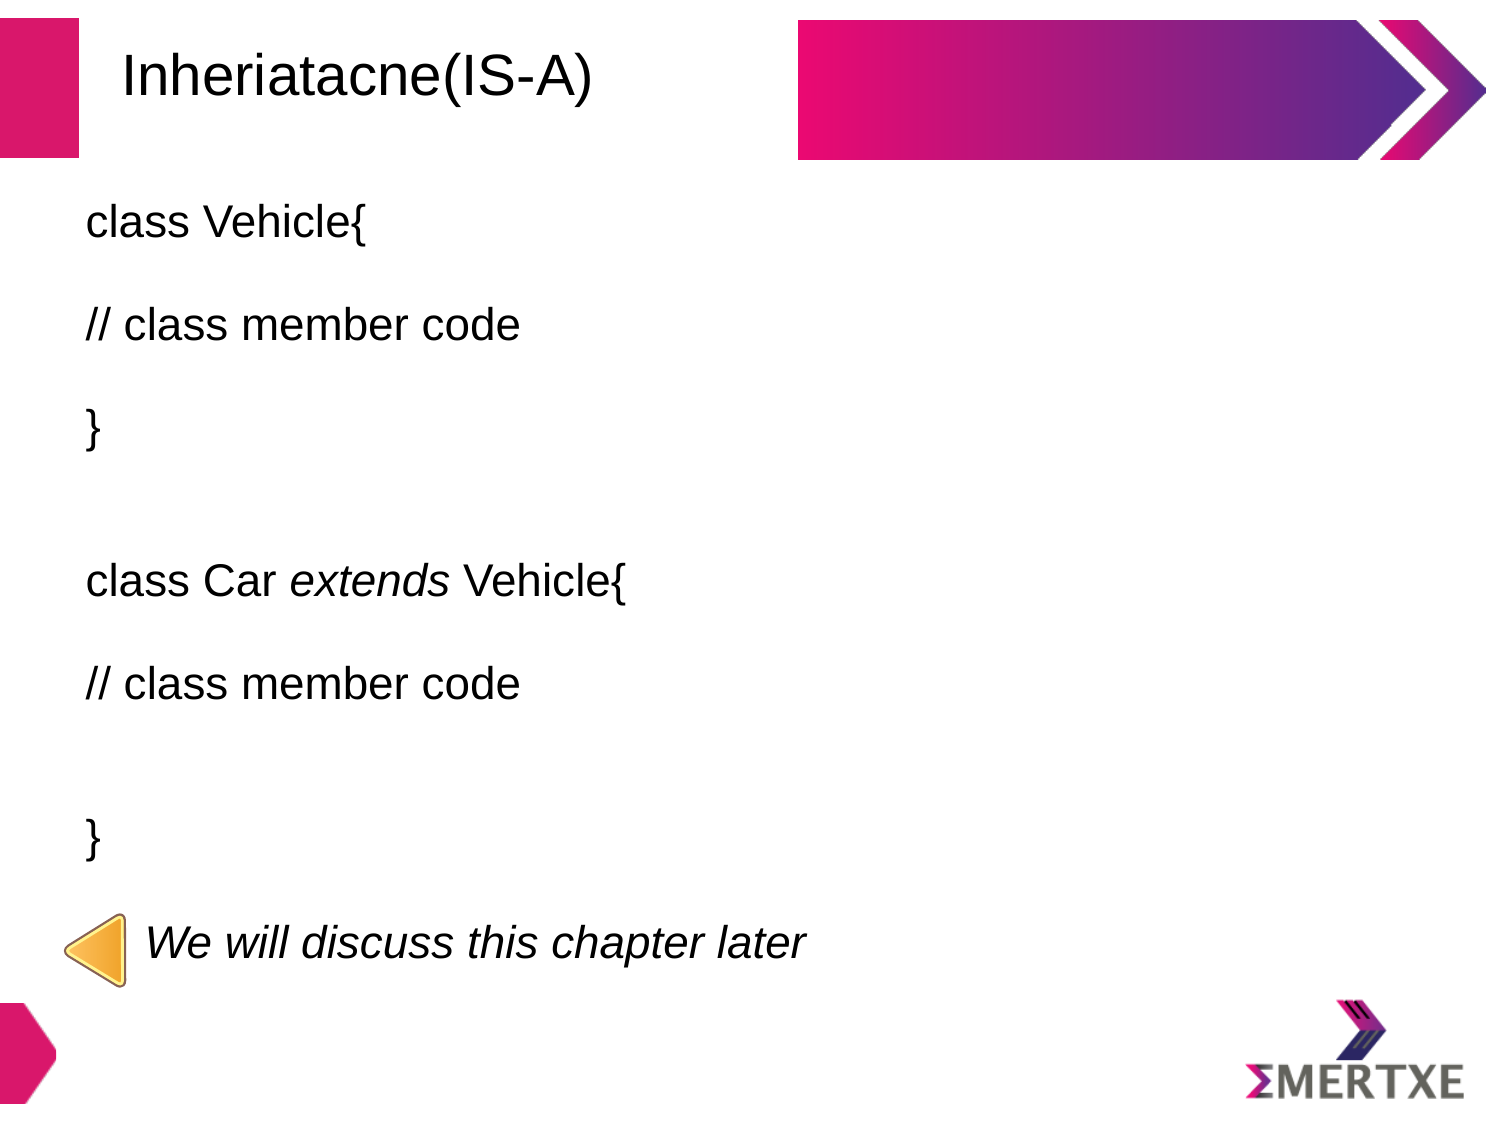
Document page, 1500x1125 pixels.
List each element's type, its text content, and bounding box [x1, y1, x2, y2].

text_box We will discuss this chapter later [130, 909, 1229, 976]
text_box Inheriatacne(IS-A) [106, 35, 745, 116]
picture [798, 20, 1486, 160]
text_box class Vehicle{ // class member code } class Car extends Vehicle{ // class member code } [70, 188, 1453, 955]
picture [1245, 996, 1465, 1099]
picture [61, 909, 130, 993]
